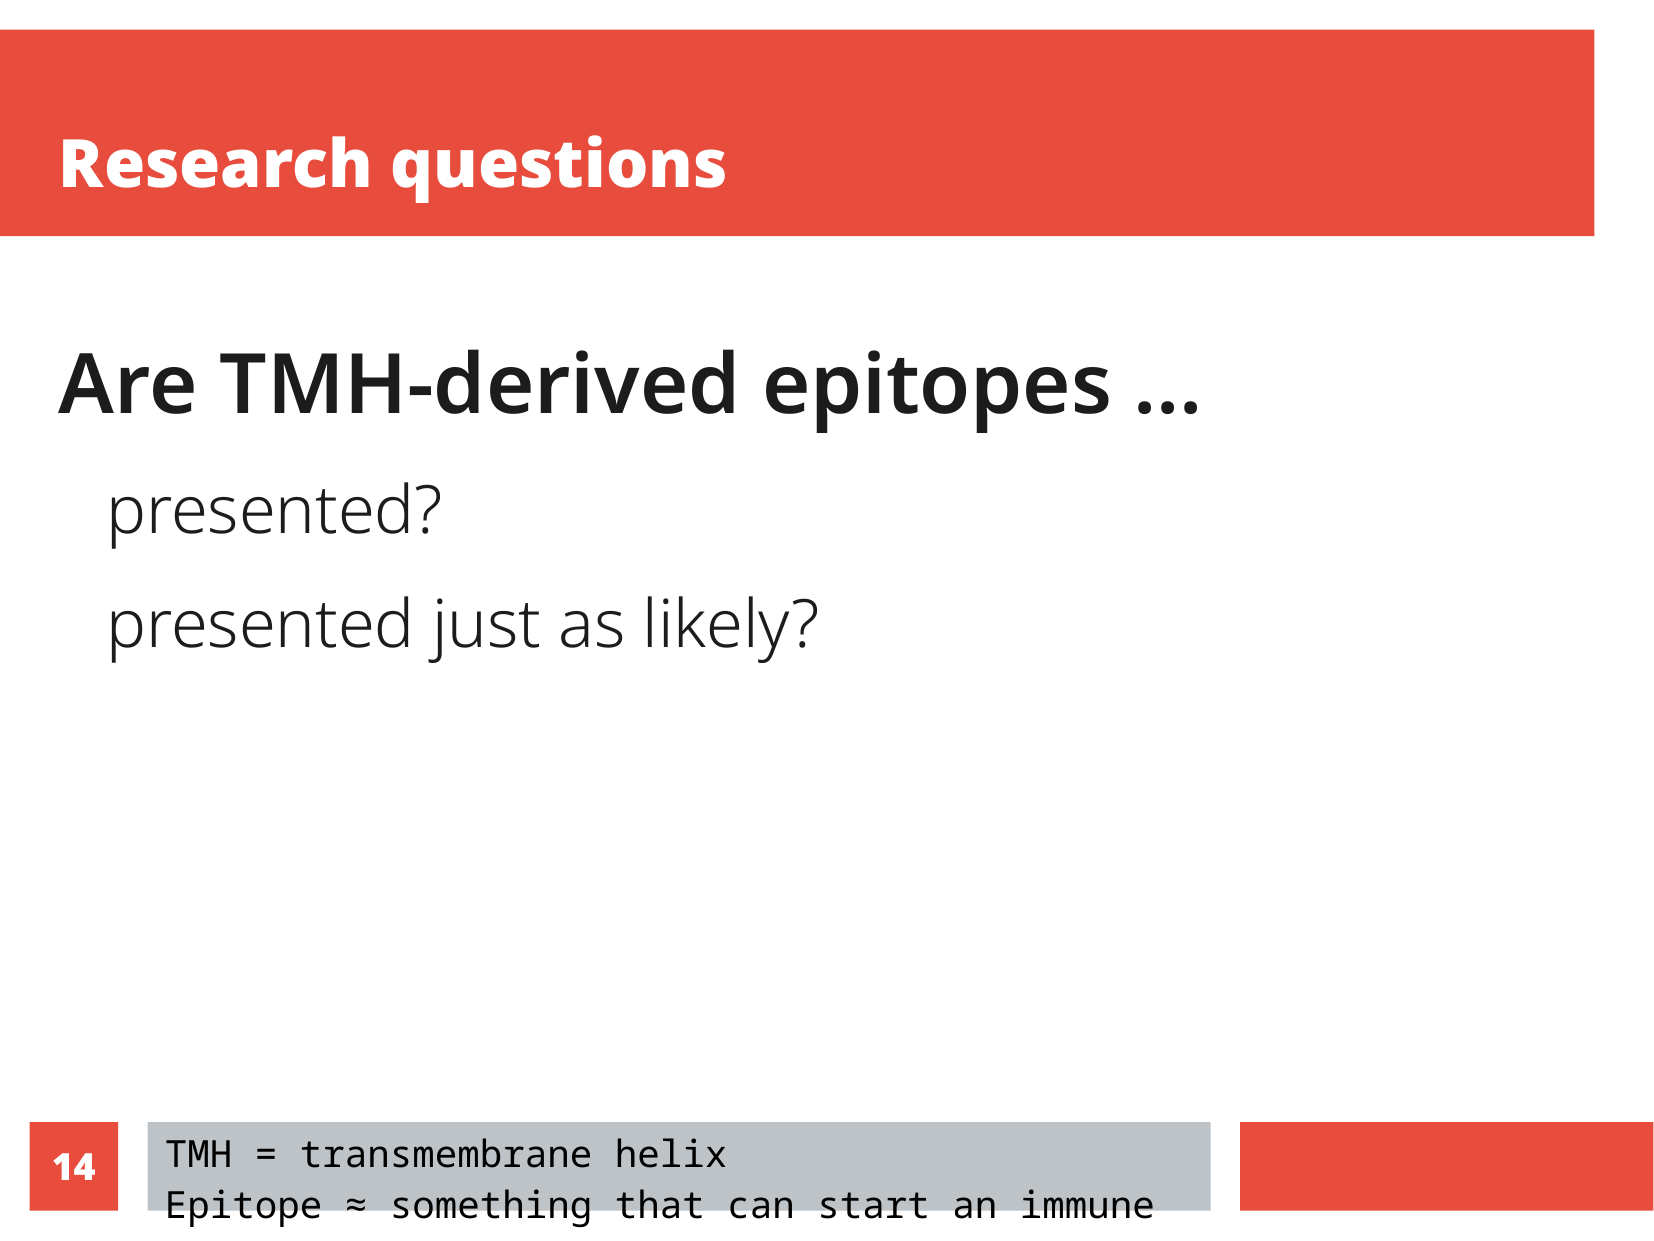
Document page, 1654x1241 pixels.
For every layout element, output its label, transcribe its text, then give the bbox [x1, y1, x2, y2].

list Are TMH-derived epitopes ... presented? presented just as likely? [59, 324, 1565, 1093]
title Research questions [59, 59, 1595, 207]
text_box TMH = transmembrane helix Epitope ≈ something that can start an immune response [150, 1120, 1216, 1211]
